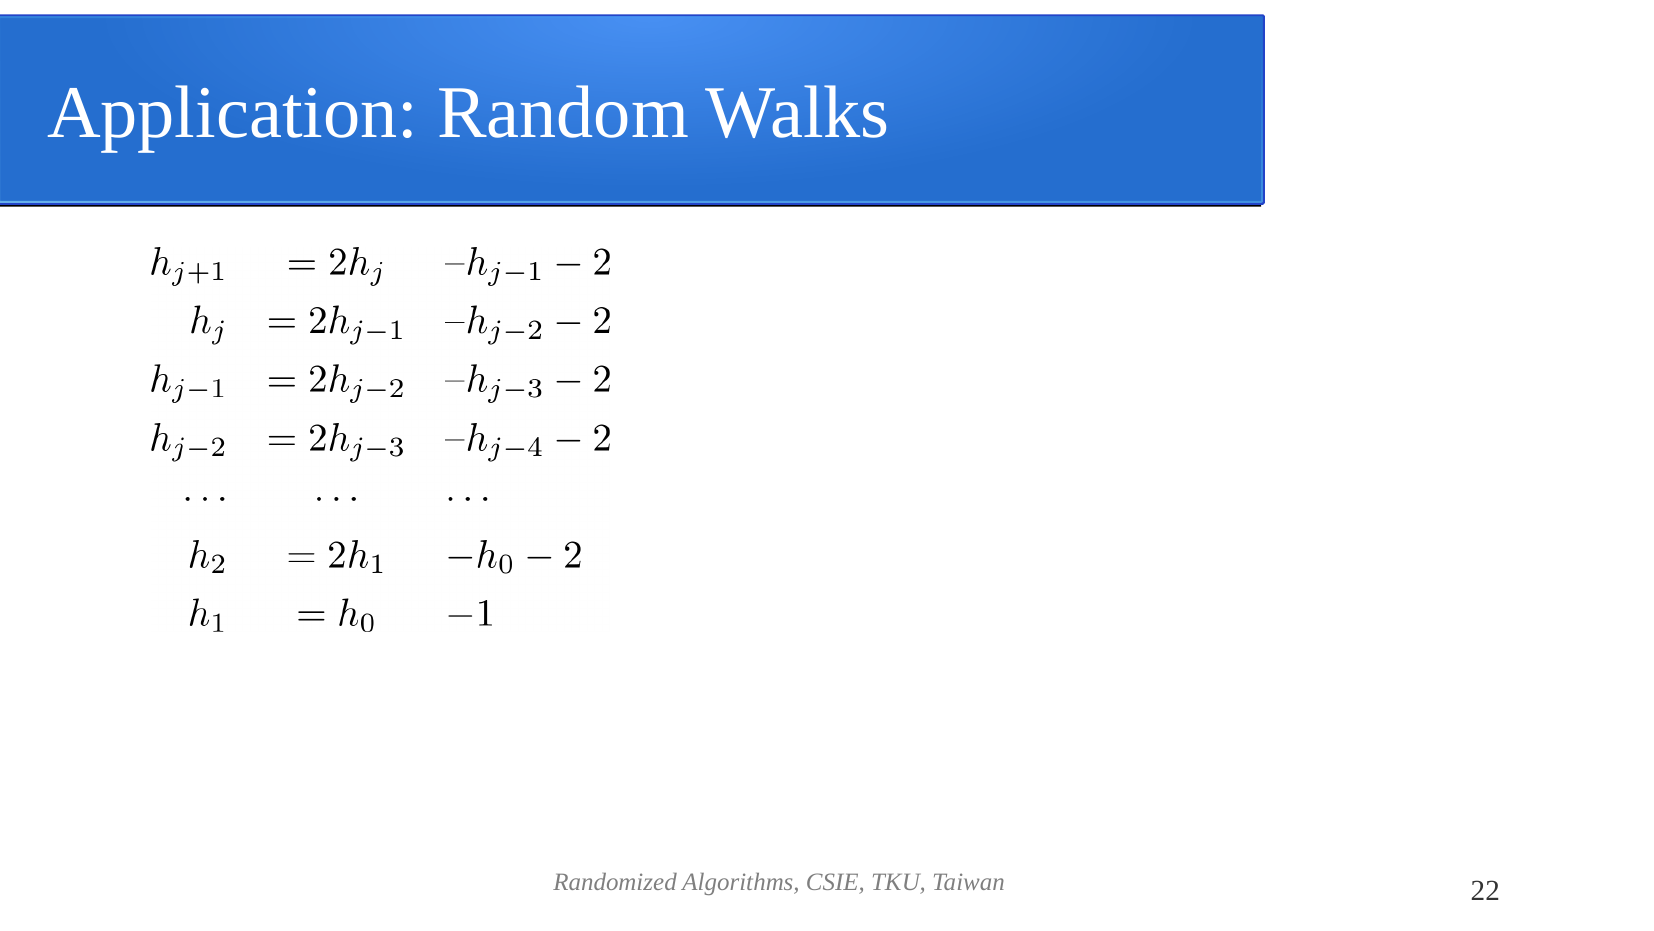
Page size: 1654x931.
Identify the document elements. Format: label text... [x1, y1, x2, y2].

title Application: Random Walks [47, 35, 1199, 189]
picture [151, 247, 610, 632]
